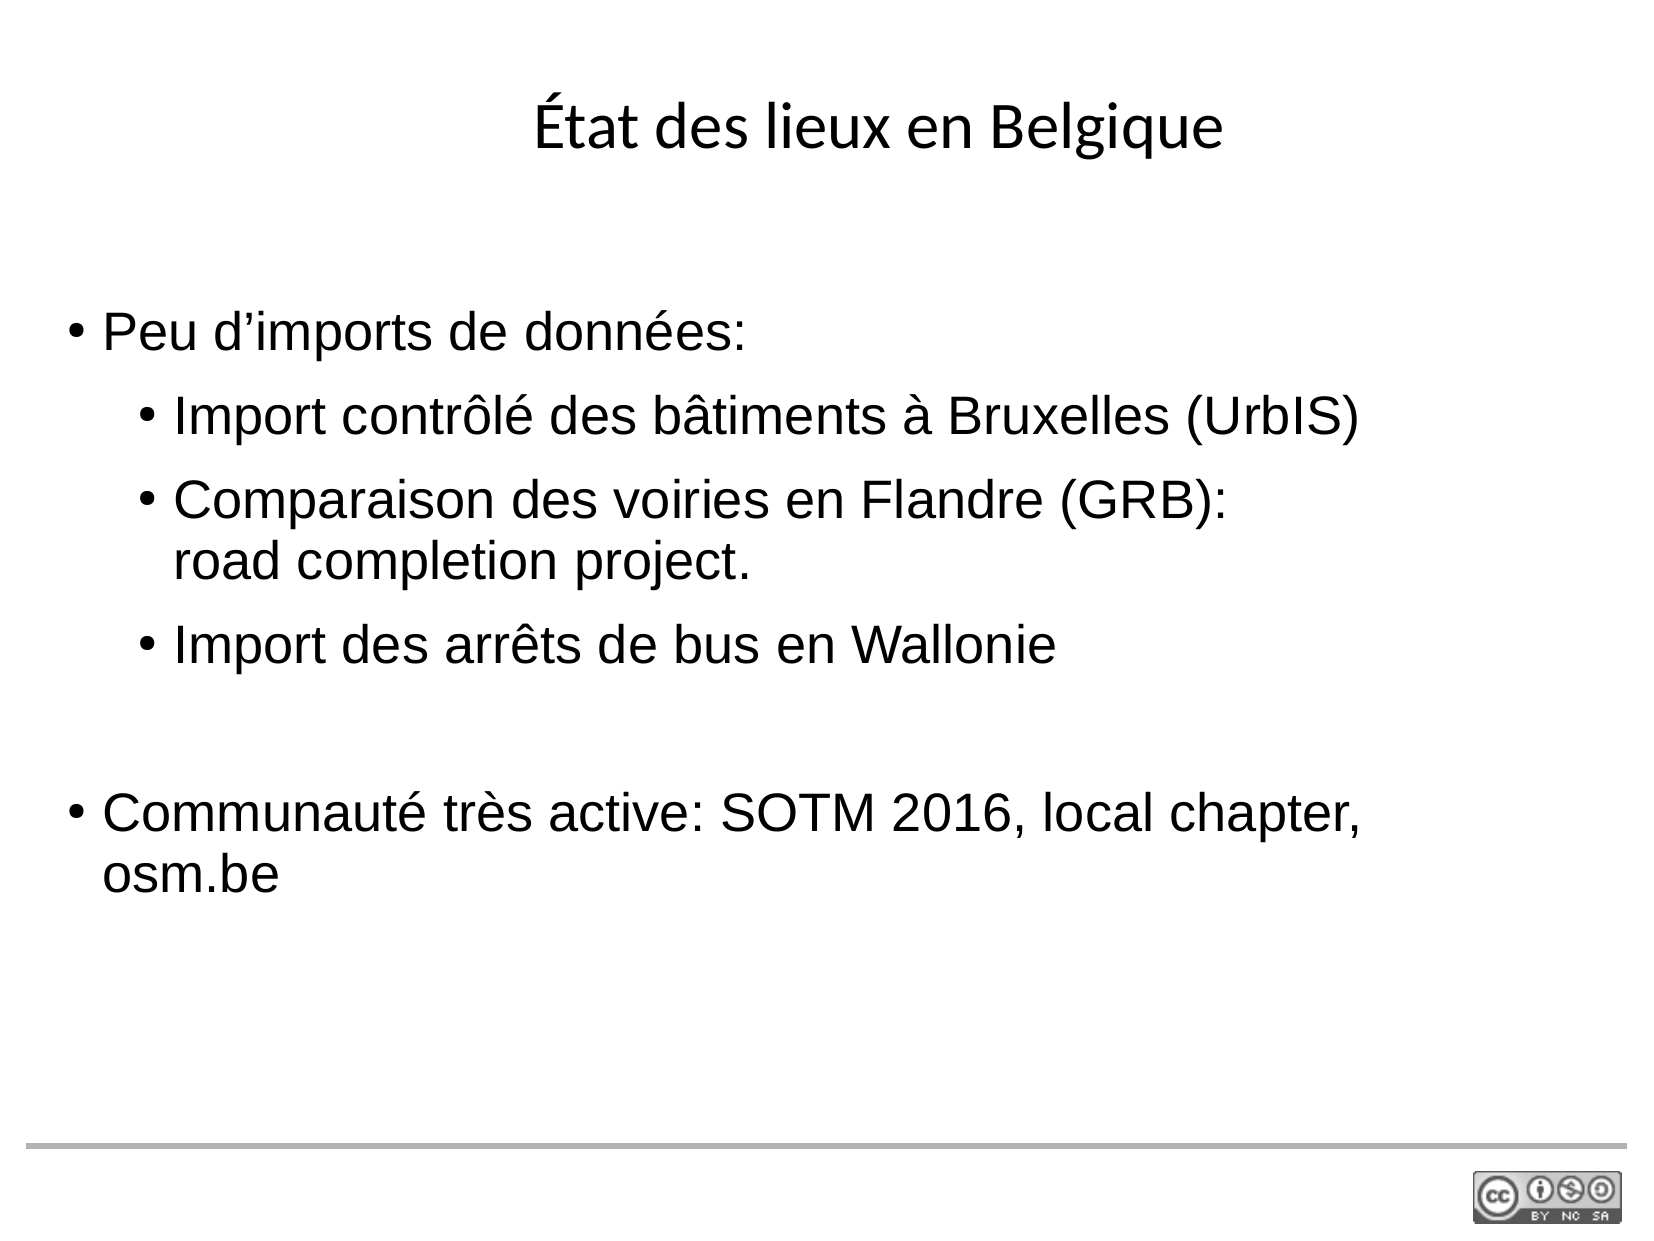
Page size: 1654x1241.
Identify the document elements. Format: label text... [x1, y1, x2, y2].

text_box Peu d’imports de données: Import contrôlé des bâtiments à Bruxelles (UrbIS) Comparaison des voiries en Flandre (GRB): road completion project. Import des arrêts de bus en Wallonie Communauté très active: SOTM 2016, local chapter, osm.be [52, 210, 1501, 1192]
title État des lieux en Belgique [135, 18, 1624, 226]
